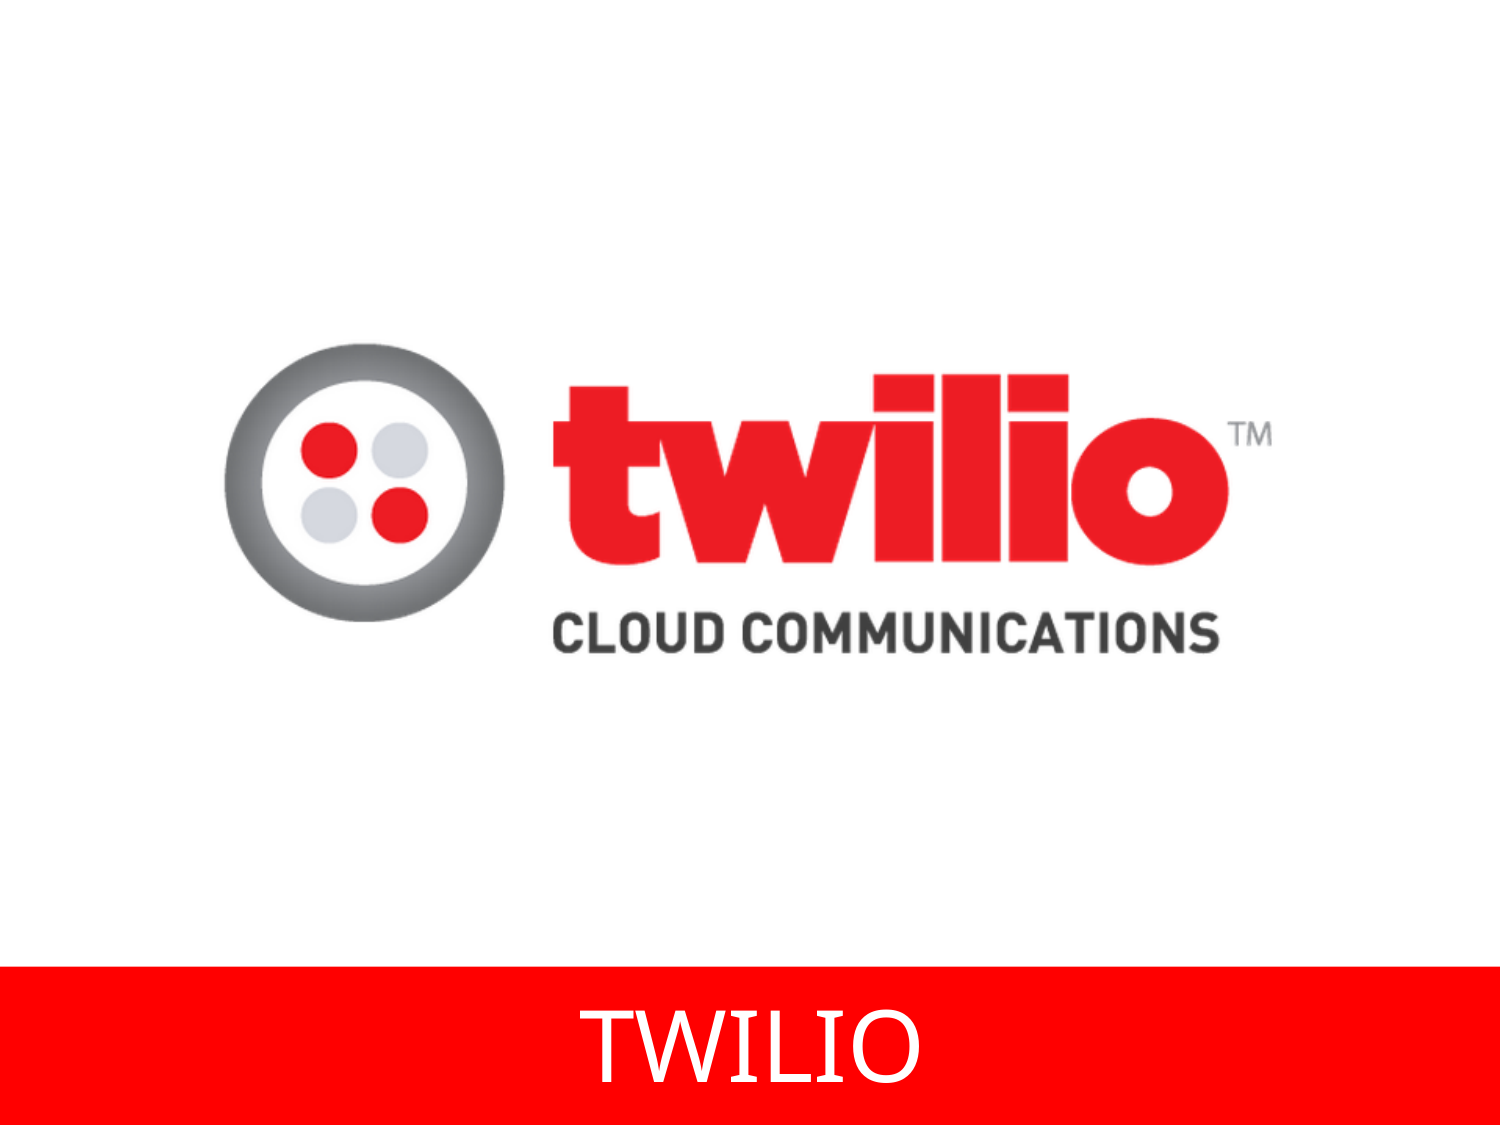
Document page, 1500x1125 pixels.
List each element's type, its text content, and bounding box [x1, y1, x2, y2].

list TWILIO [28, 974, 1478, 1111]
picture [200, 329, 1300, 699]
